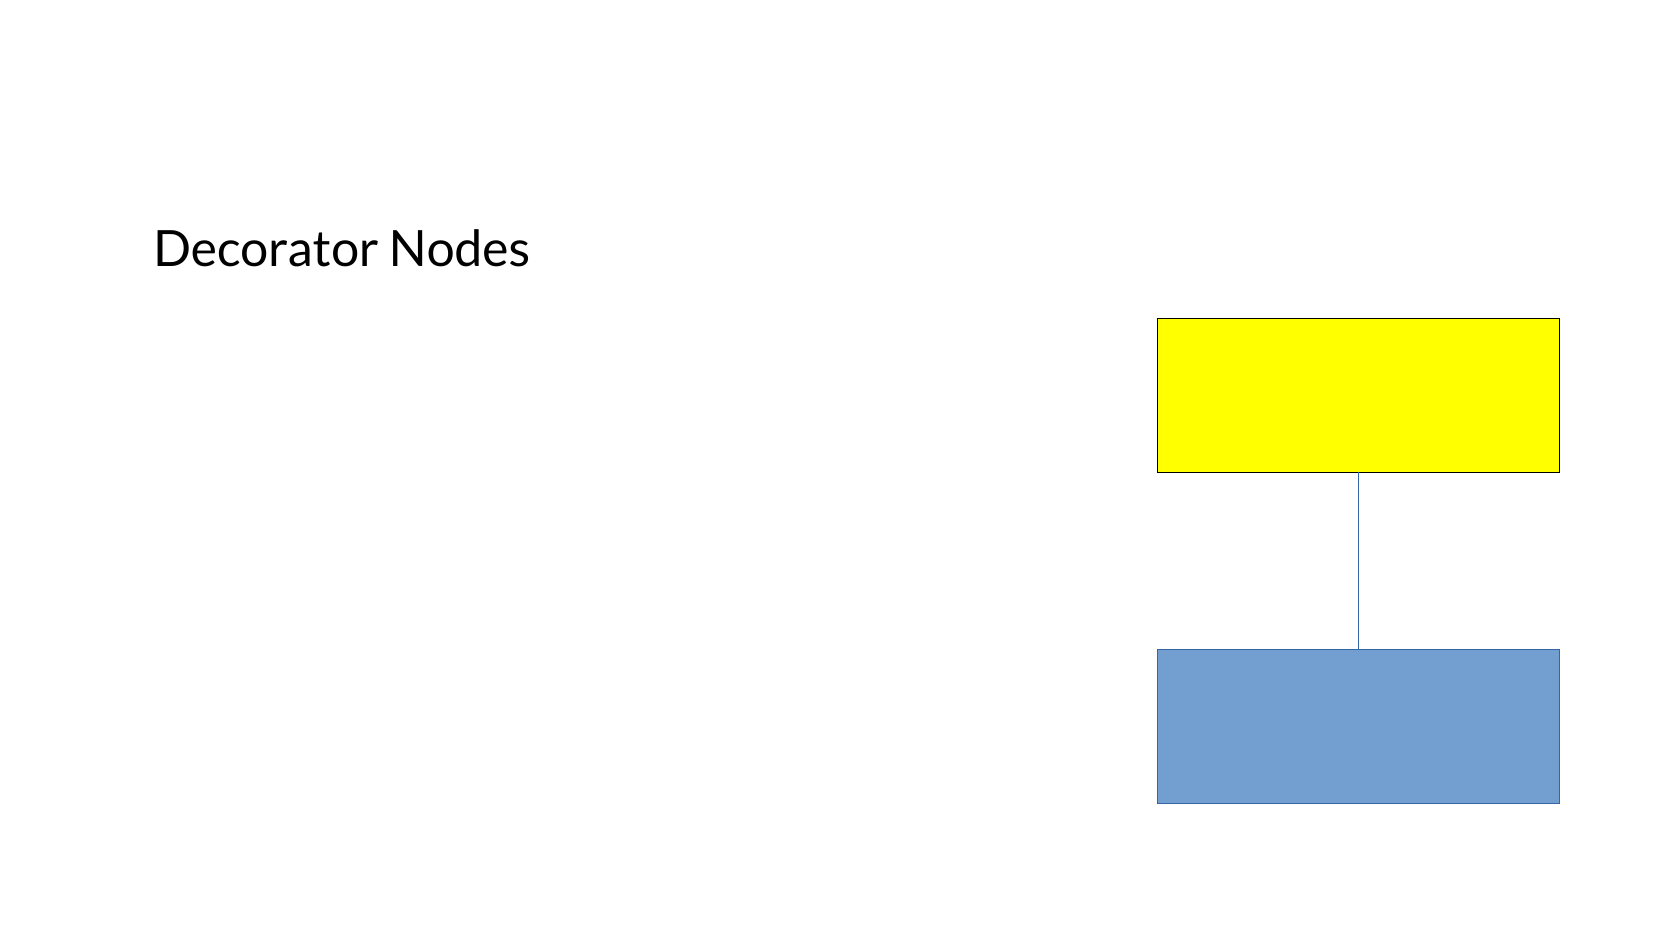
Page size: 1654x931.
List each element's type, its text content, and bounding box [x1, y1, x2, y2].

text_box [1157, 649, 1560, 804]
text_box [1157, 318, 1560, 473]
list Decorator Nodes [82, 217, 1571, 839]
